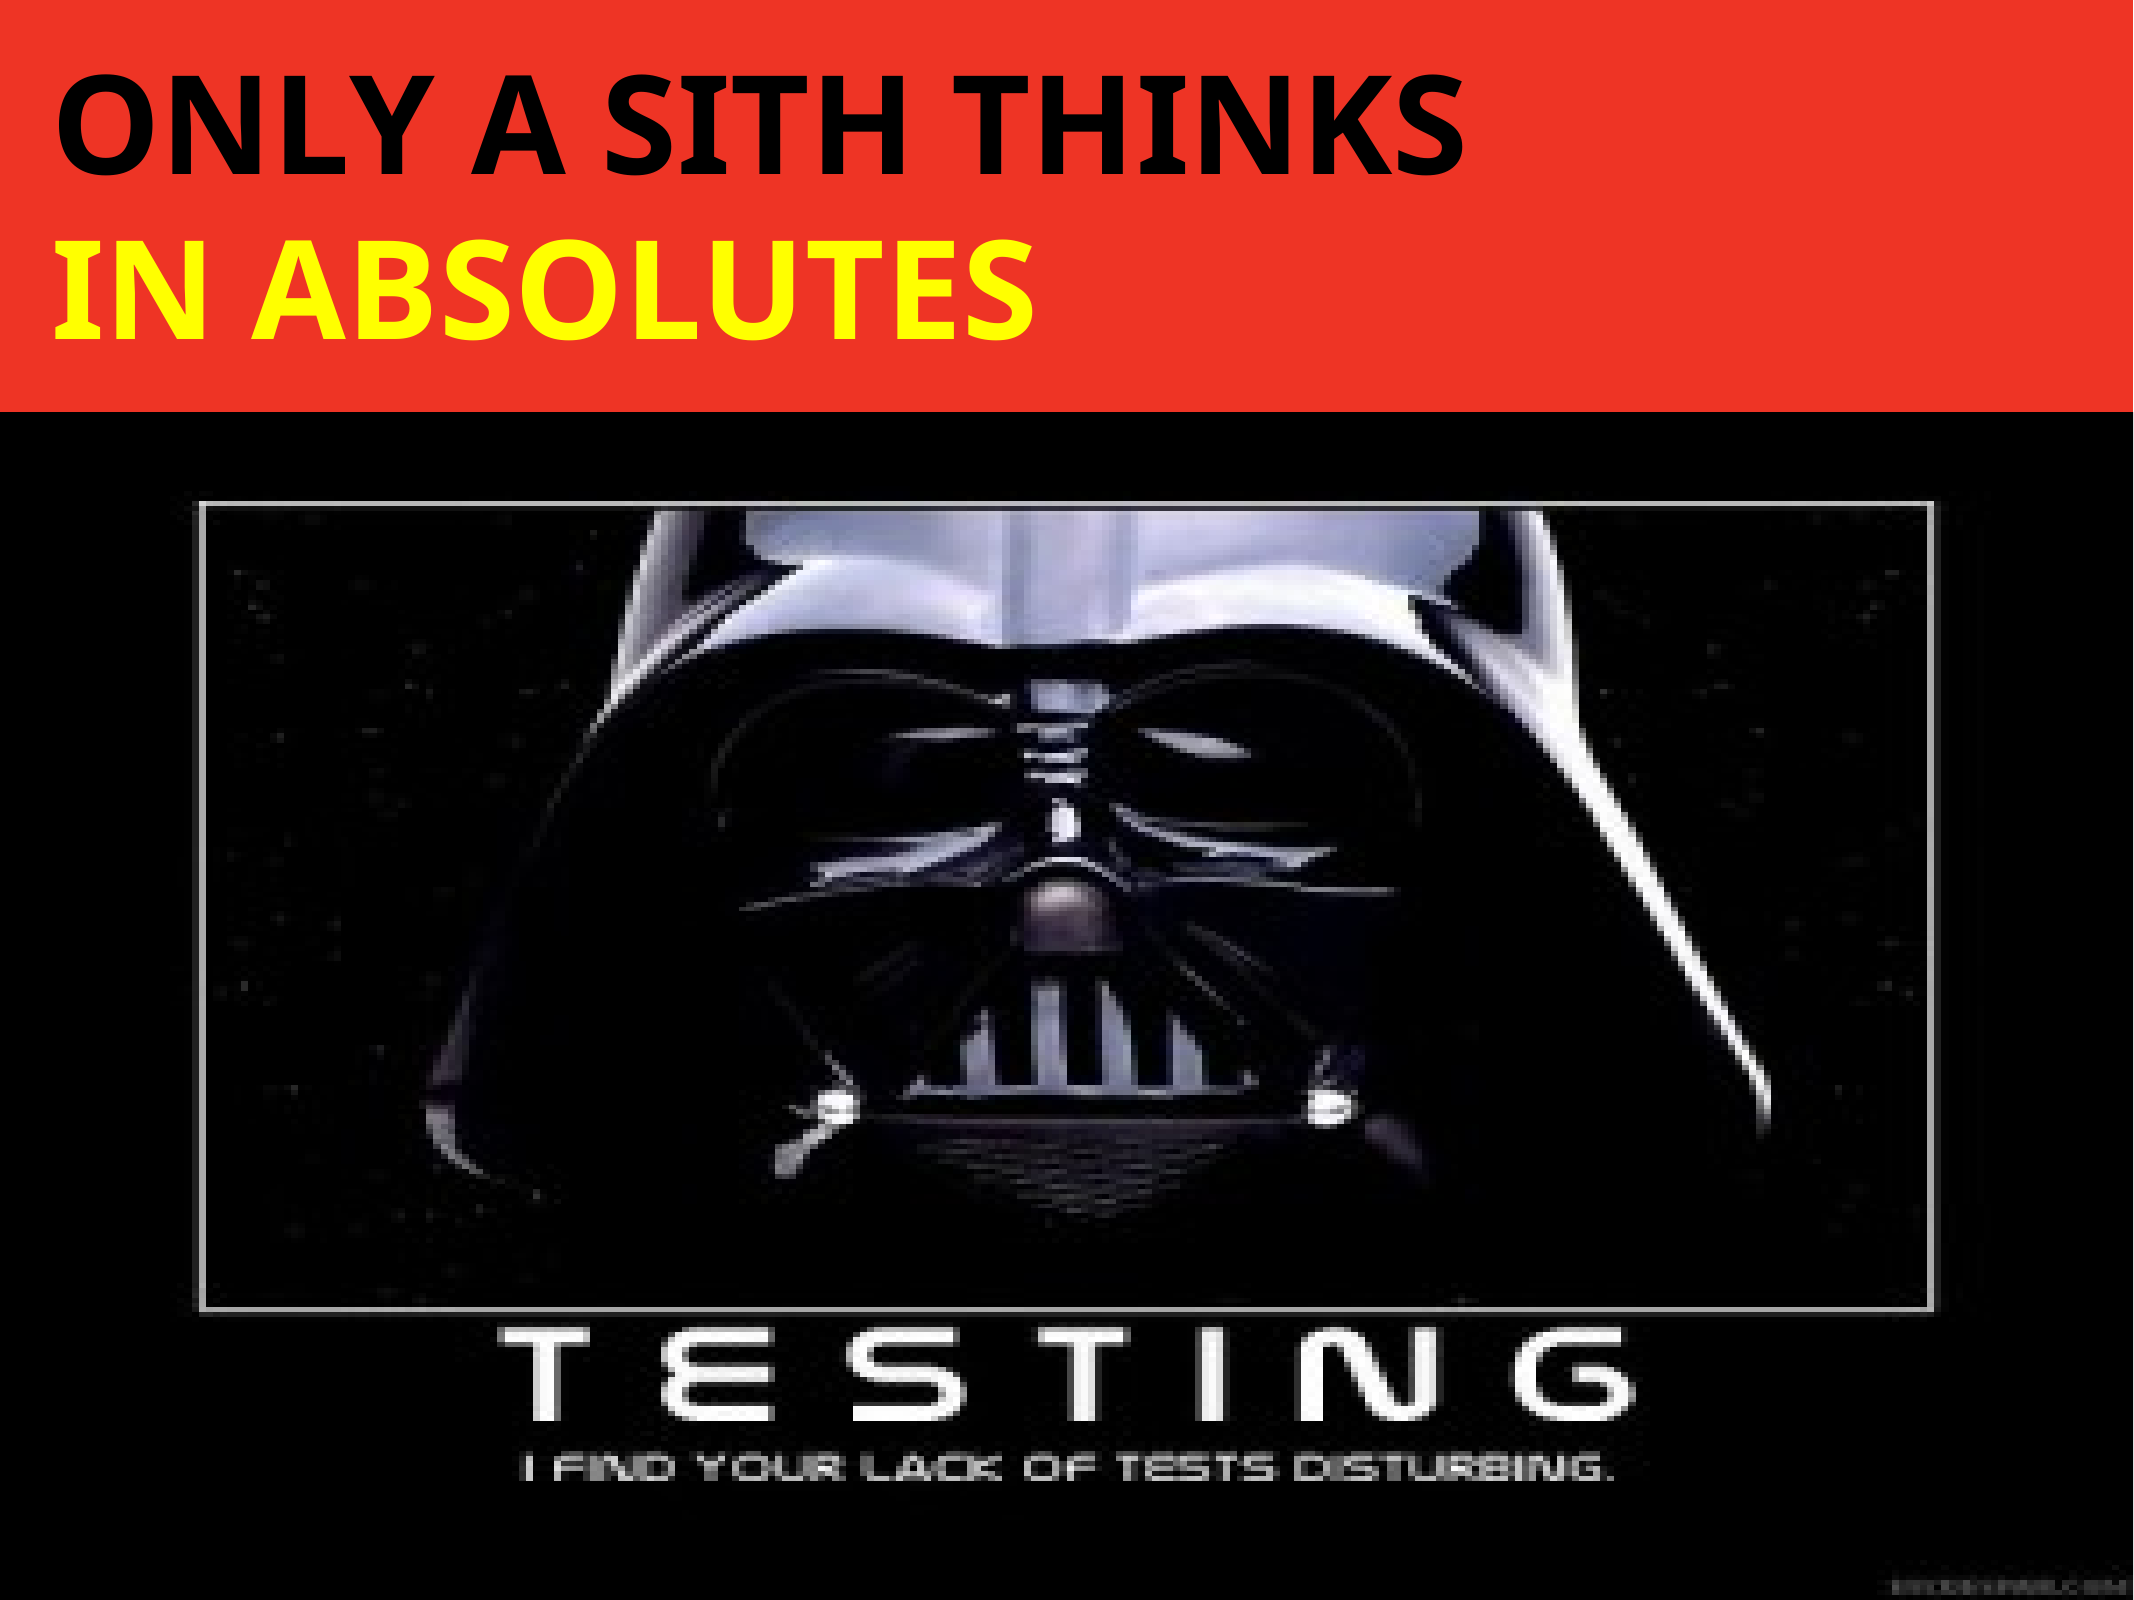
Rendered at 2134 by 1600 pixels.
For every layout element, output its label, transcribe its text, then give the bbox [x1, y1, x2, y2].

text_box ONLY A SITH THINKS IN ABSOLUTES [41, 37, 2134, 412]
picture [0, 412, 2134, 1600]
